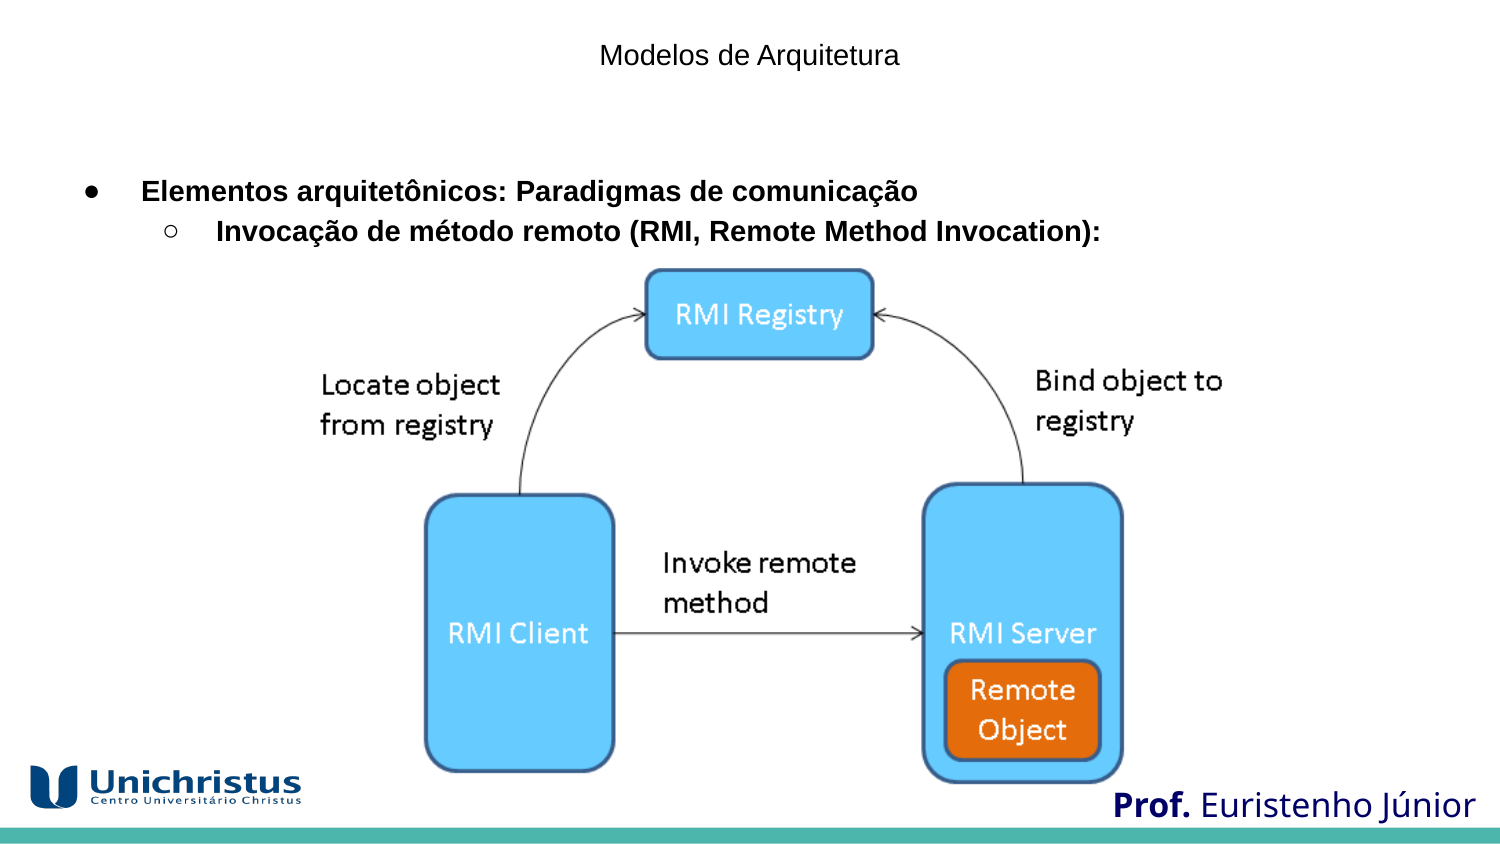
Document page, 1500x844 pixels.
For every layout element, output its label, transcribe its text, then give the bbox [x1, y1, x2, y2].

list Elementos arquitetônicos: Paradigmas de comunicação Invocação de método remoto (RMI, Remote Method Invocation): [51, 152, 1449, 750]
picture [26, 268, 1262, 816]
text_box Prof. Euristenho Júnior [1097, 773, 1494, 829]
title Modelos de Arquitetura [51, 20, 1449, 137]
